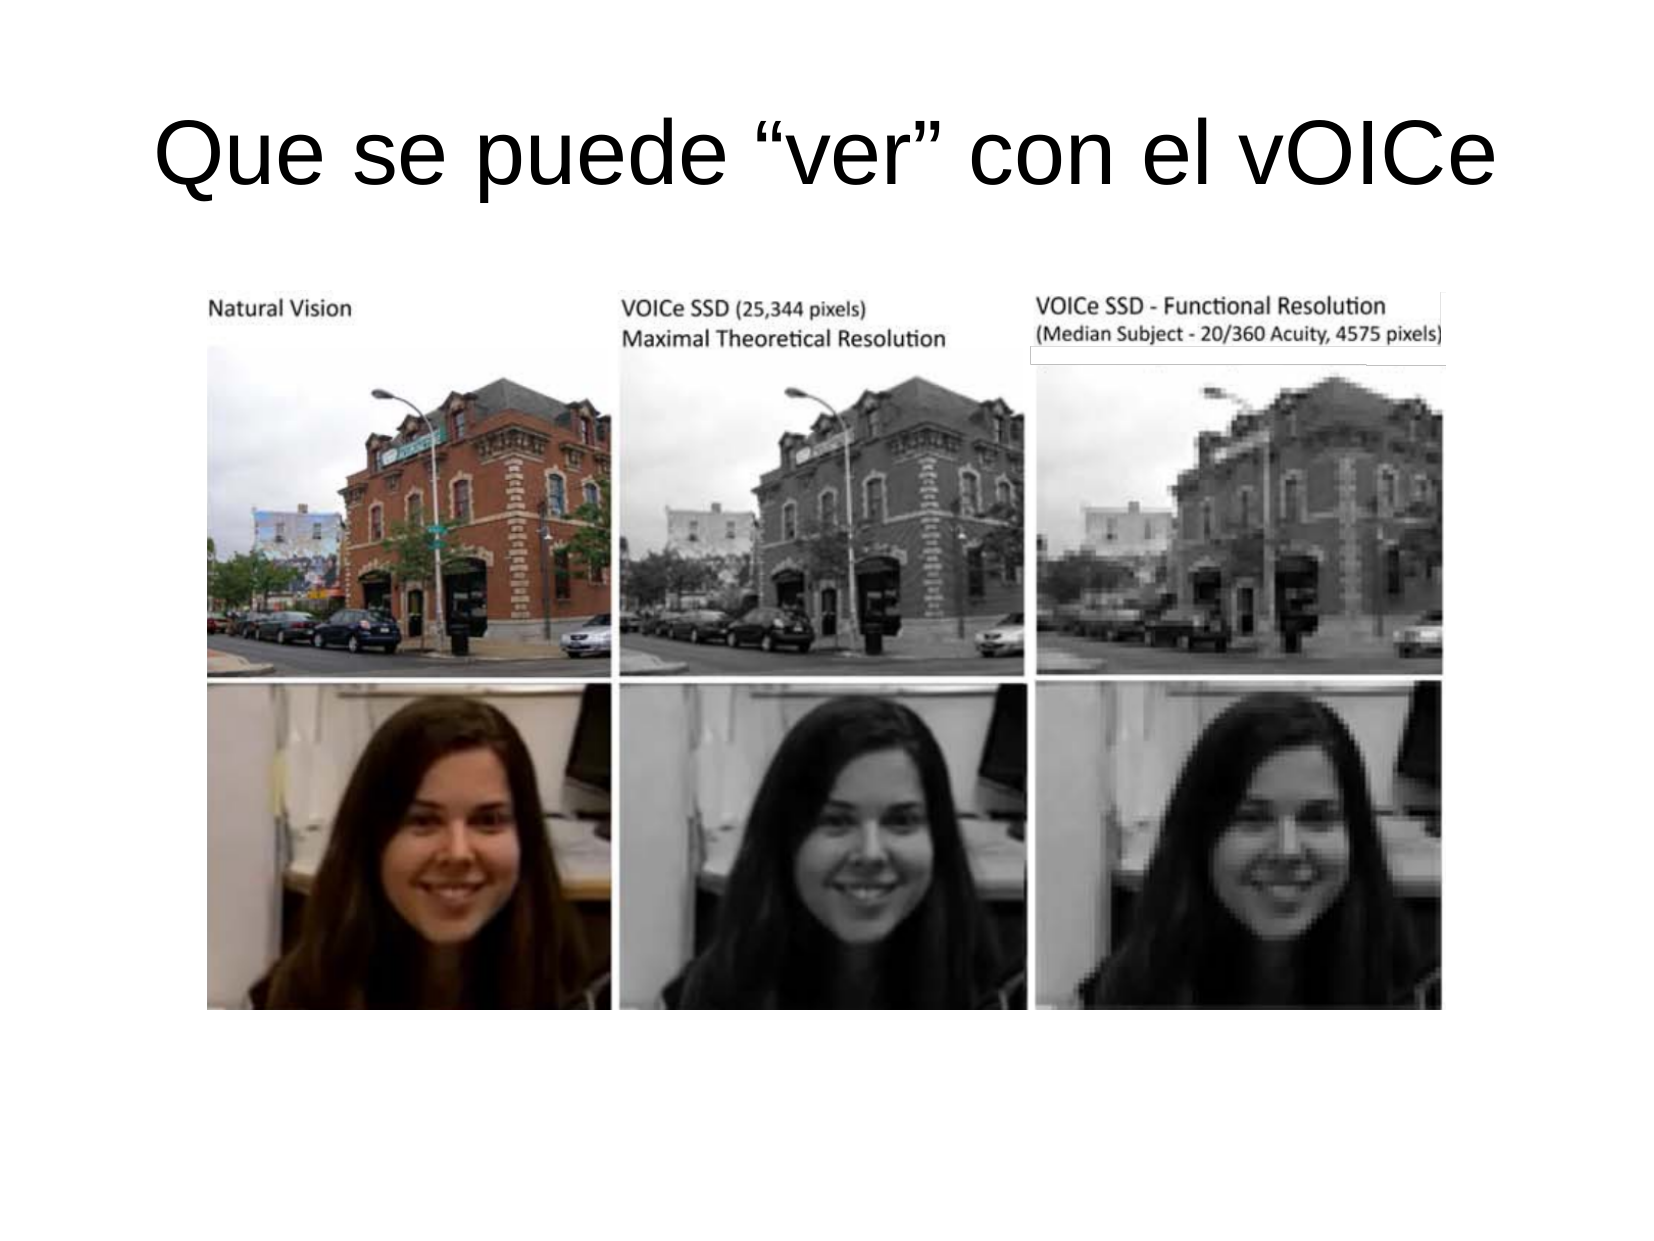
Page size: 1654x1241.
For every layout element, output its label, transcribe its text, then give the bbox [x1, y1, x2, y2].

title Que se puede “ver” con el vOICe [82, 49, 1571, 257]
picture [207, 290, 1446, 1010]
